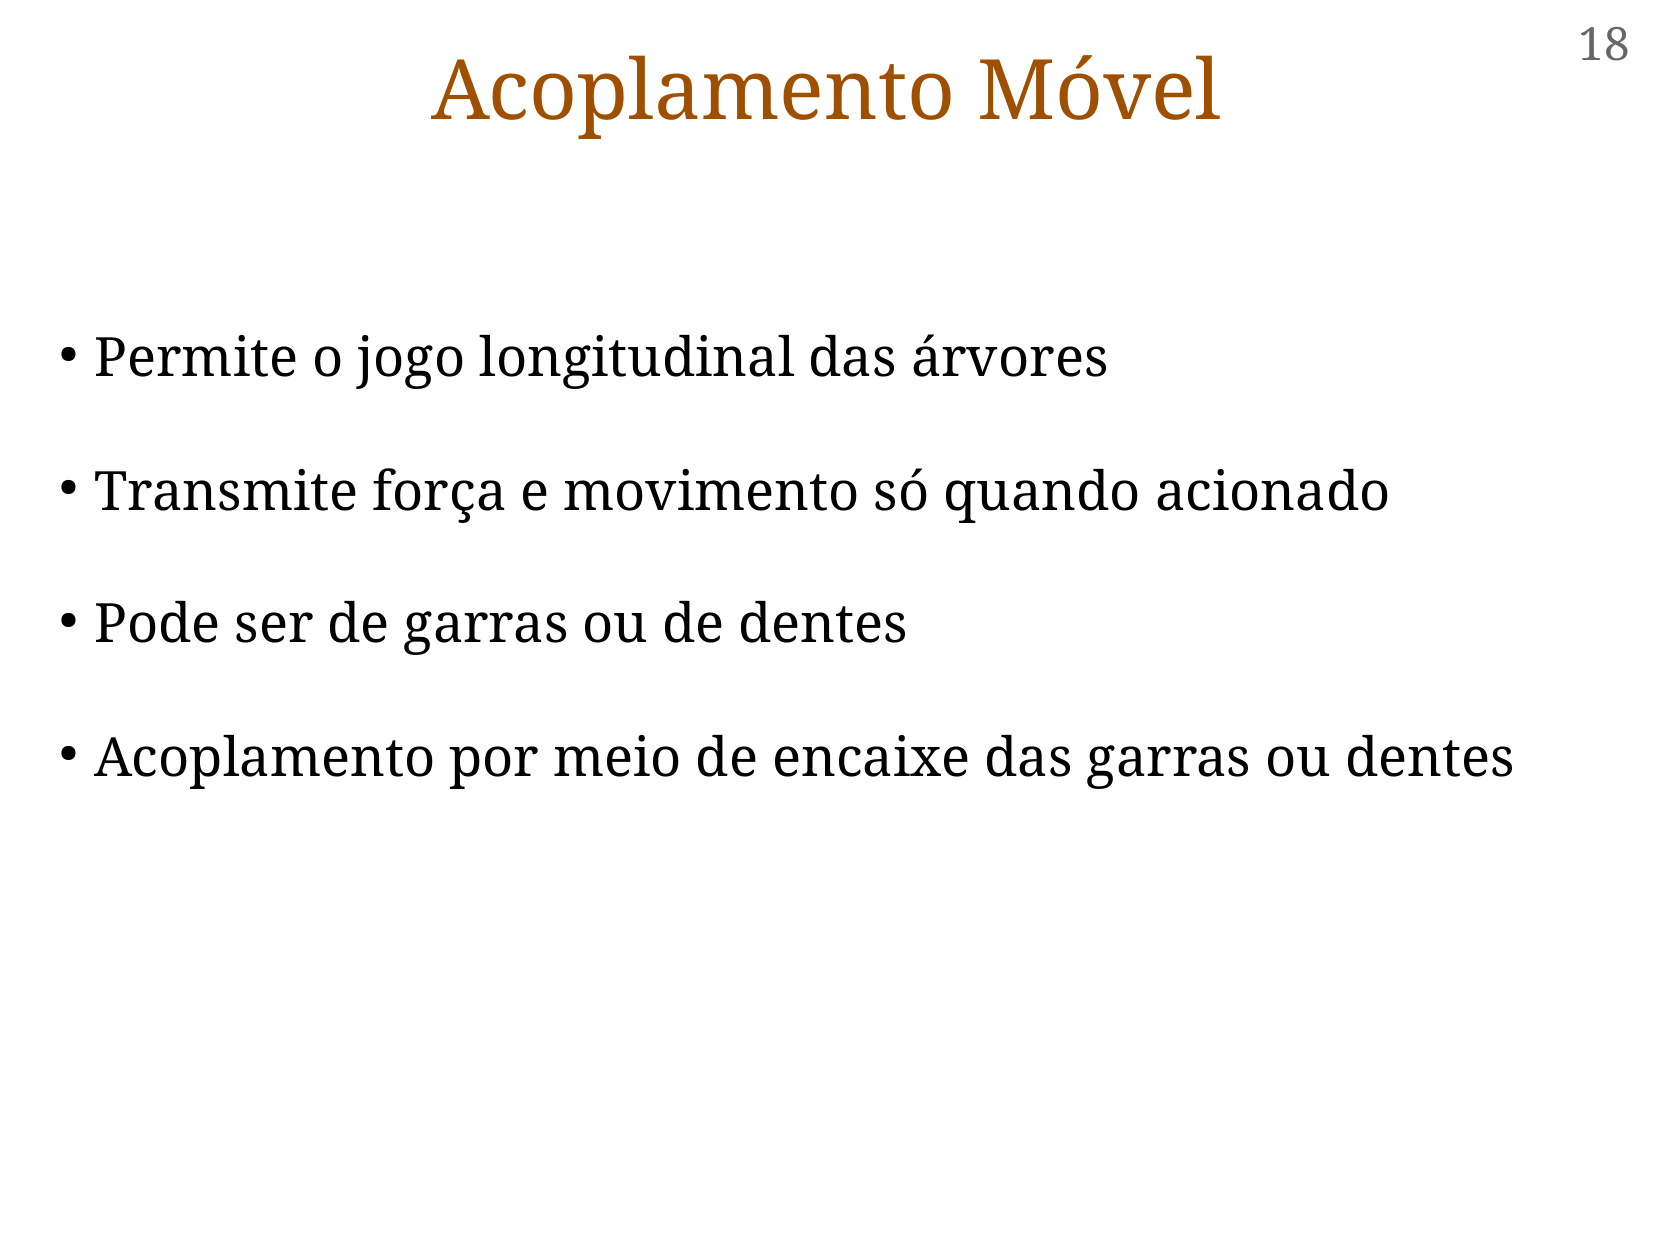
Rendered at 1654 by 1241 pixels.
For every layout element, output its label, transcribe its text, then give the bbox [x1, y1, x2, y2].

title Acoplamento Móvel [59, 29, 1595, 148]
list Permite o jogo longitudinal das árvores Transmite força e movimento só quando acionado Pode ser de garras ou de dentes Acoplamento por meio de encaixe das garras ou dentes [59, 318, 1595, 1211]
